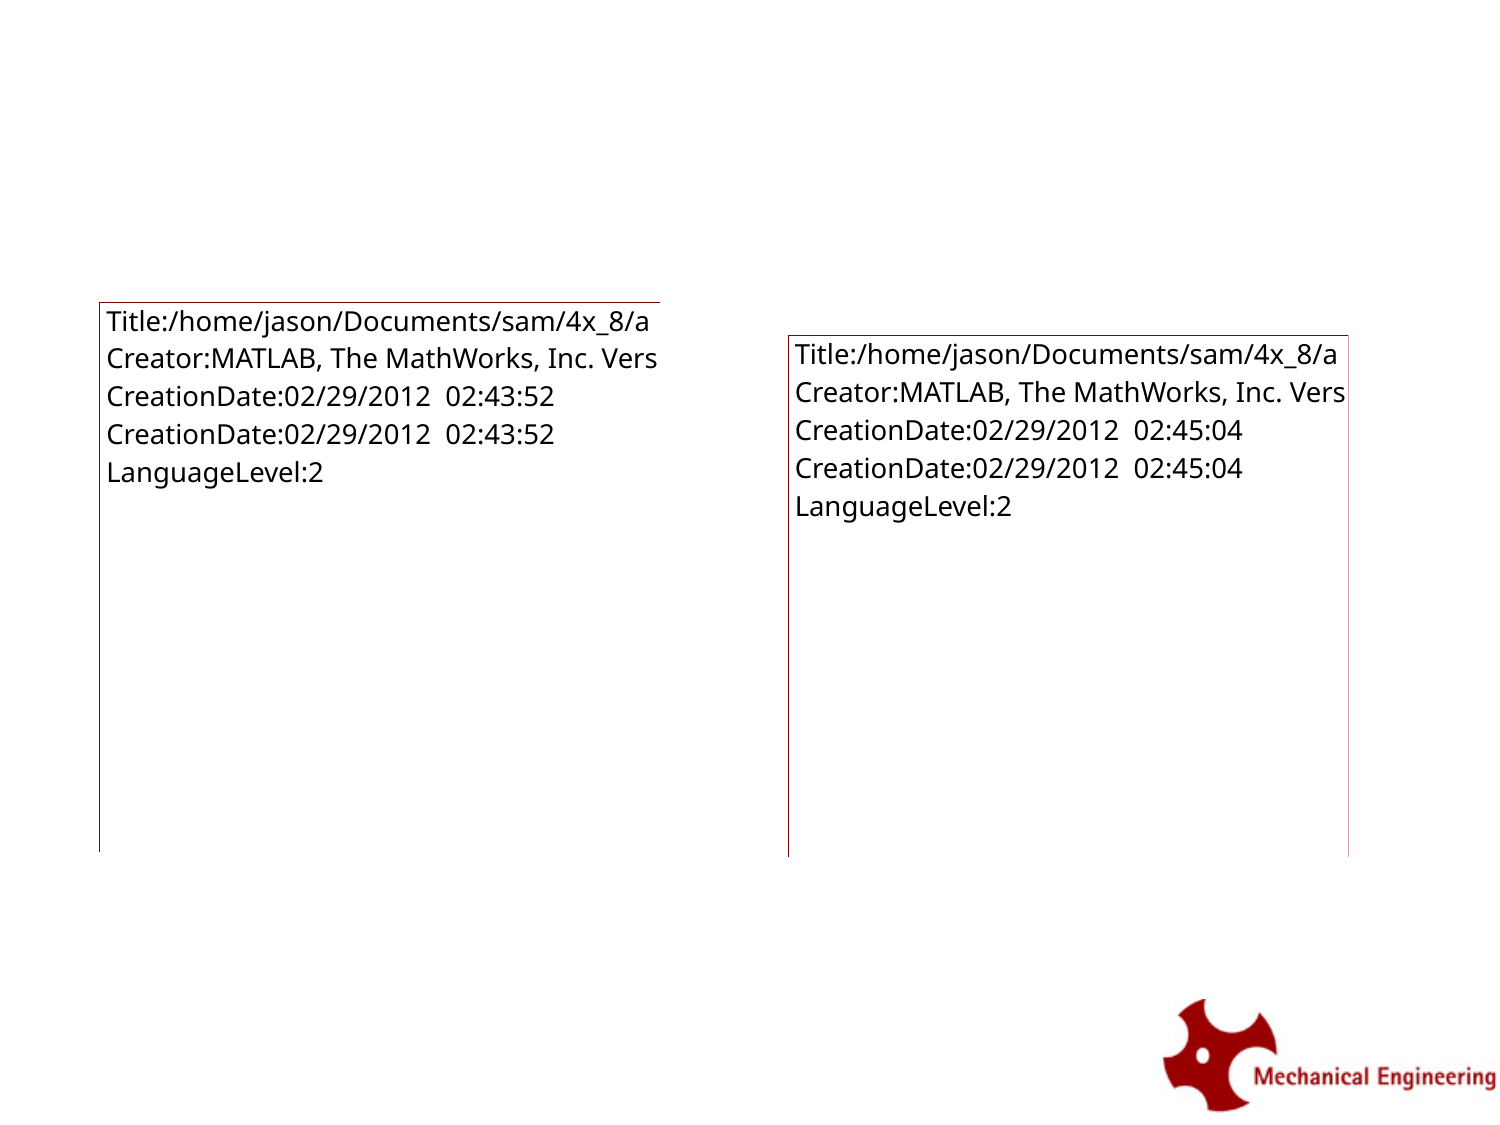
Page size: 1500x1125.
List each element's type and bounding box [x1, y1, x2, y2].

picture [97, 299, 661, 852]
picture [1162, 999, 1497, 1113]
picture [785, 333, 1349, 857]
